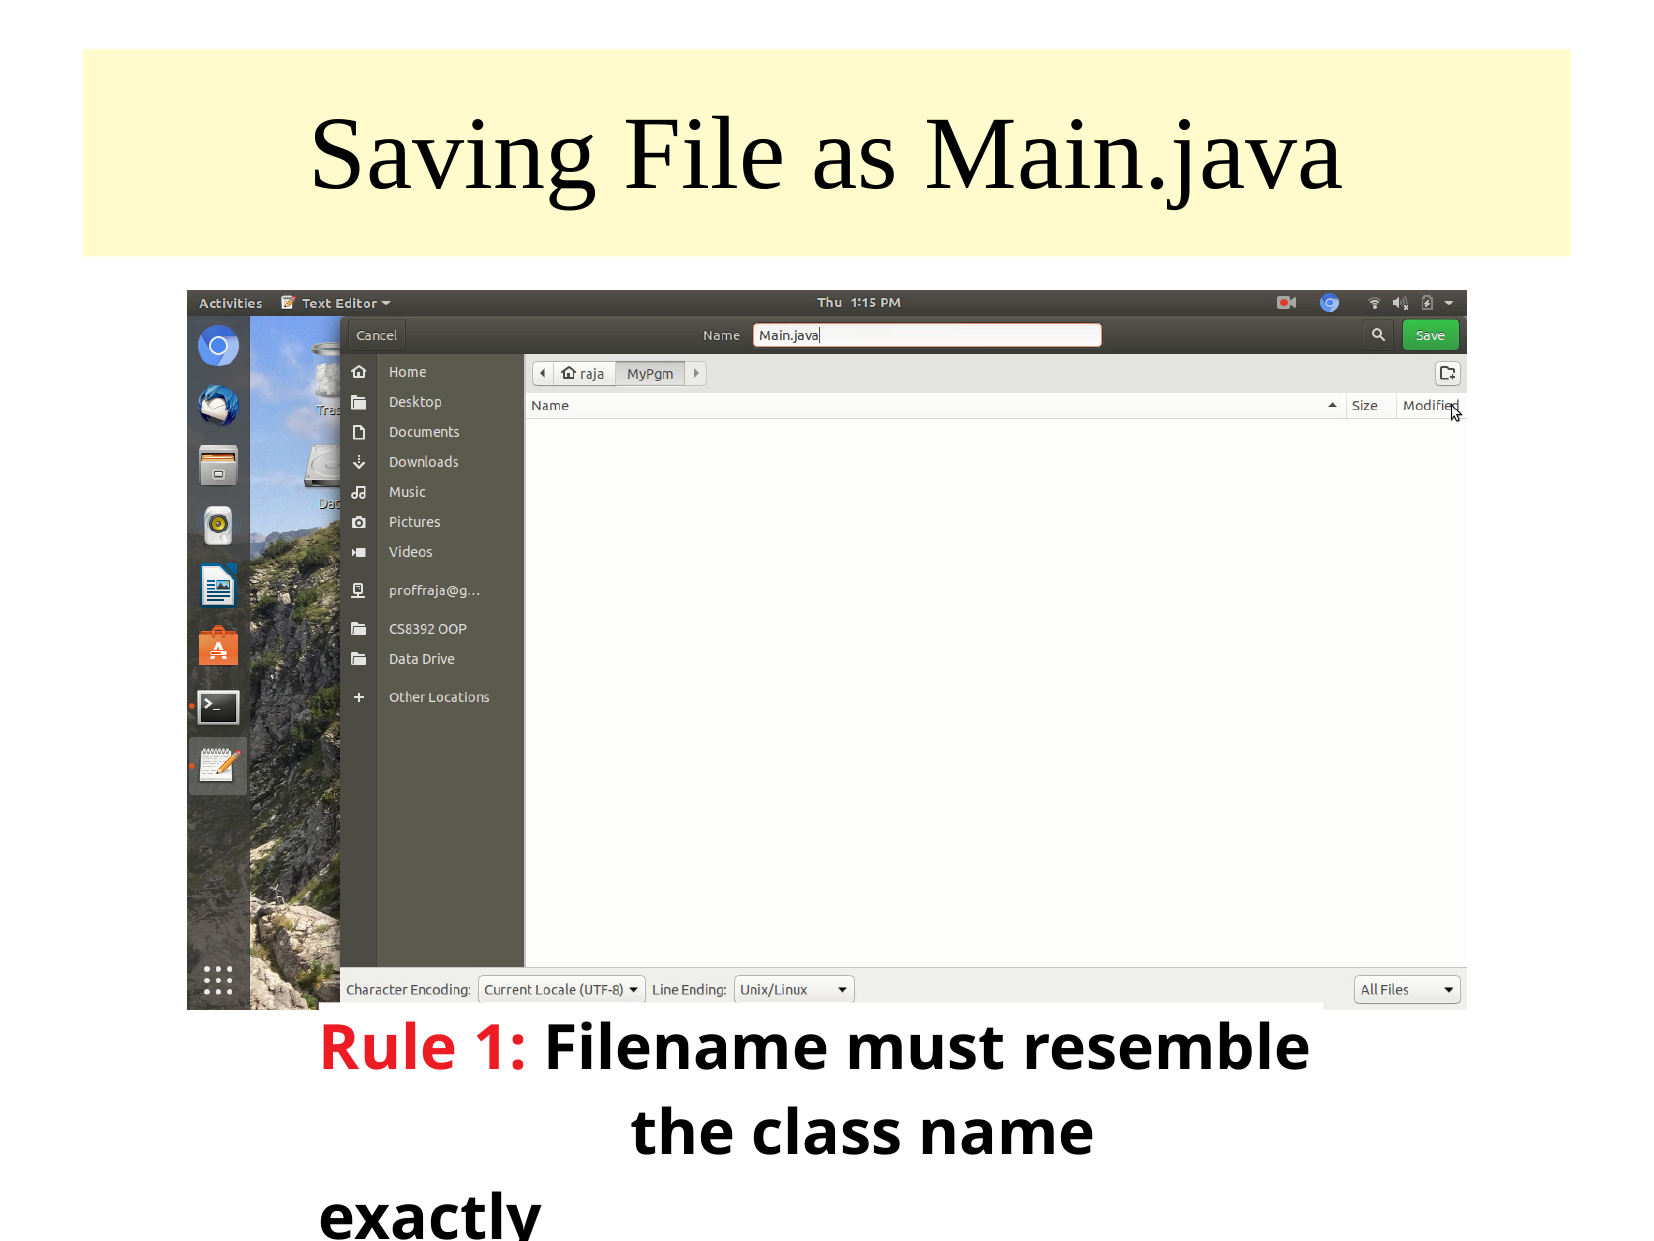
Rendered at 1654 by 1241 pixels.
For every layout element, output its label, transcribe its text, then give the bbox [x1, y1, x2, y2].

title Saving File as Main.java [82, 49, 1571, 257]
title Rule 1: Filename must resemble the class name exactly [318, 1067, 1323, 1193]
picture [187, 290, 1467, 1010]
